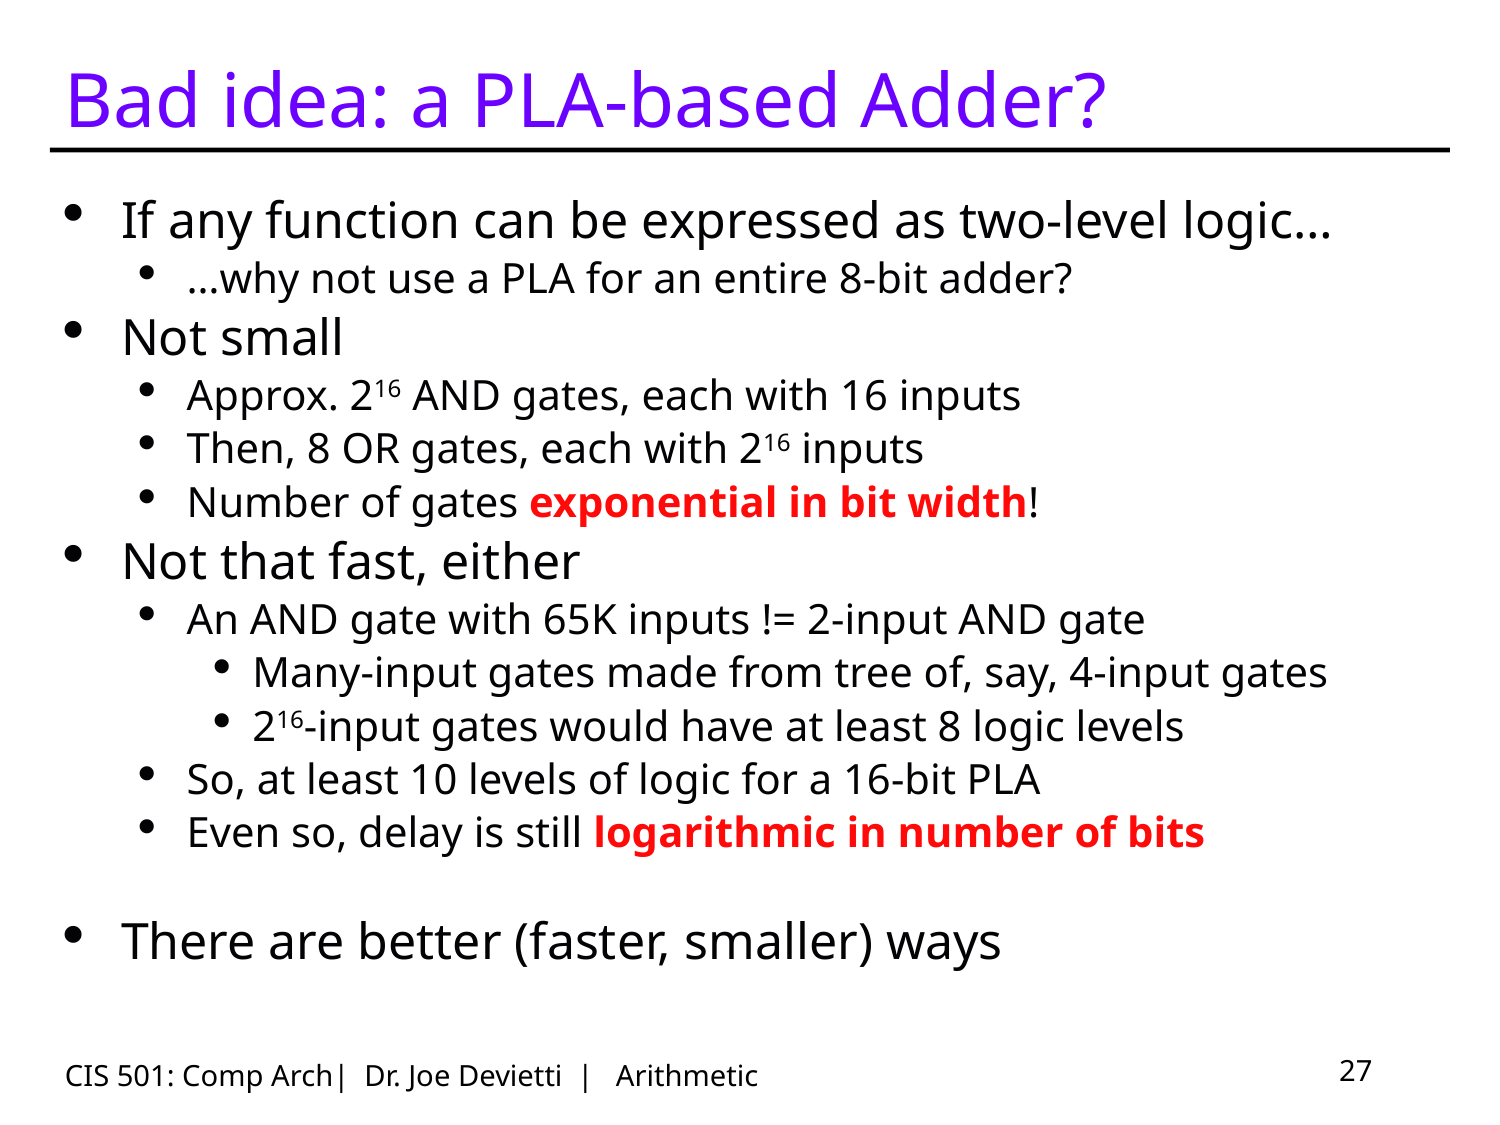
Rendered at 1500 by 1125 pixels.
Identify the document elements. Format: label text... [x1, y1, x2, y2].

text_box CIS 501: Comp Arch| Dr. Joe Devietti | Arithmetic [49, 1049, 988, 1100]
text_box Bad idea: a PLA-based Adder? [49, 37, 1363, 150]
text_box If any function can be expressed as two-level logic… …why not use a PLA for an entire 8-bit adder? Not small Approx. 216 AND gates, each with 16 inputs Then, 8 OR gates, each with 216 inputs Number of gates exponential in bit width! Not that fast, either An AND gate with 65K inputs != 2-input AND gate Many-input gates made from tree of, say, 4-input gates 216-input gates would have at least 8 logic levels So, at least 10 levels of logic for a 16-bit PLA Even so, delay is still logarithmic in number of bits There are better (faster, smaller) ways [49, 187, 1450, 1025]
text_box <number> [1074, 1049, 1388, 1100]
